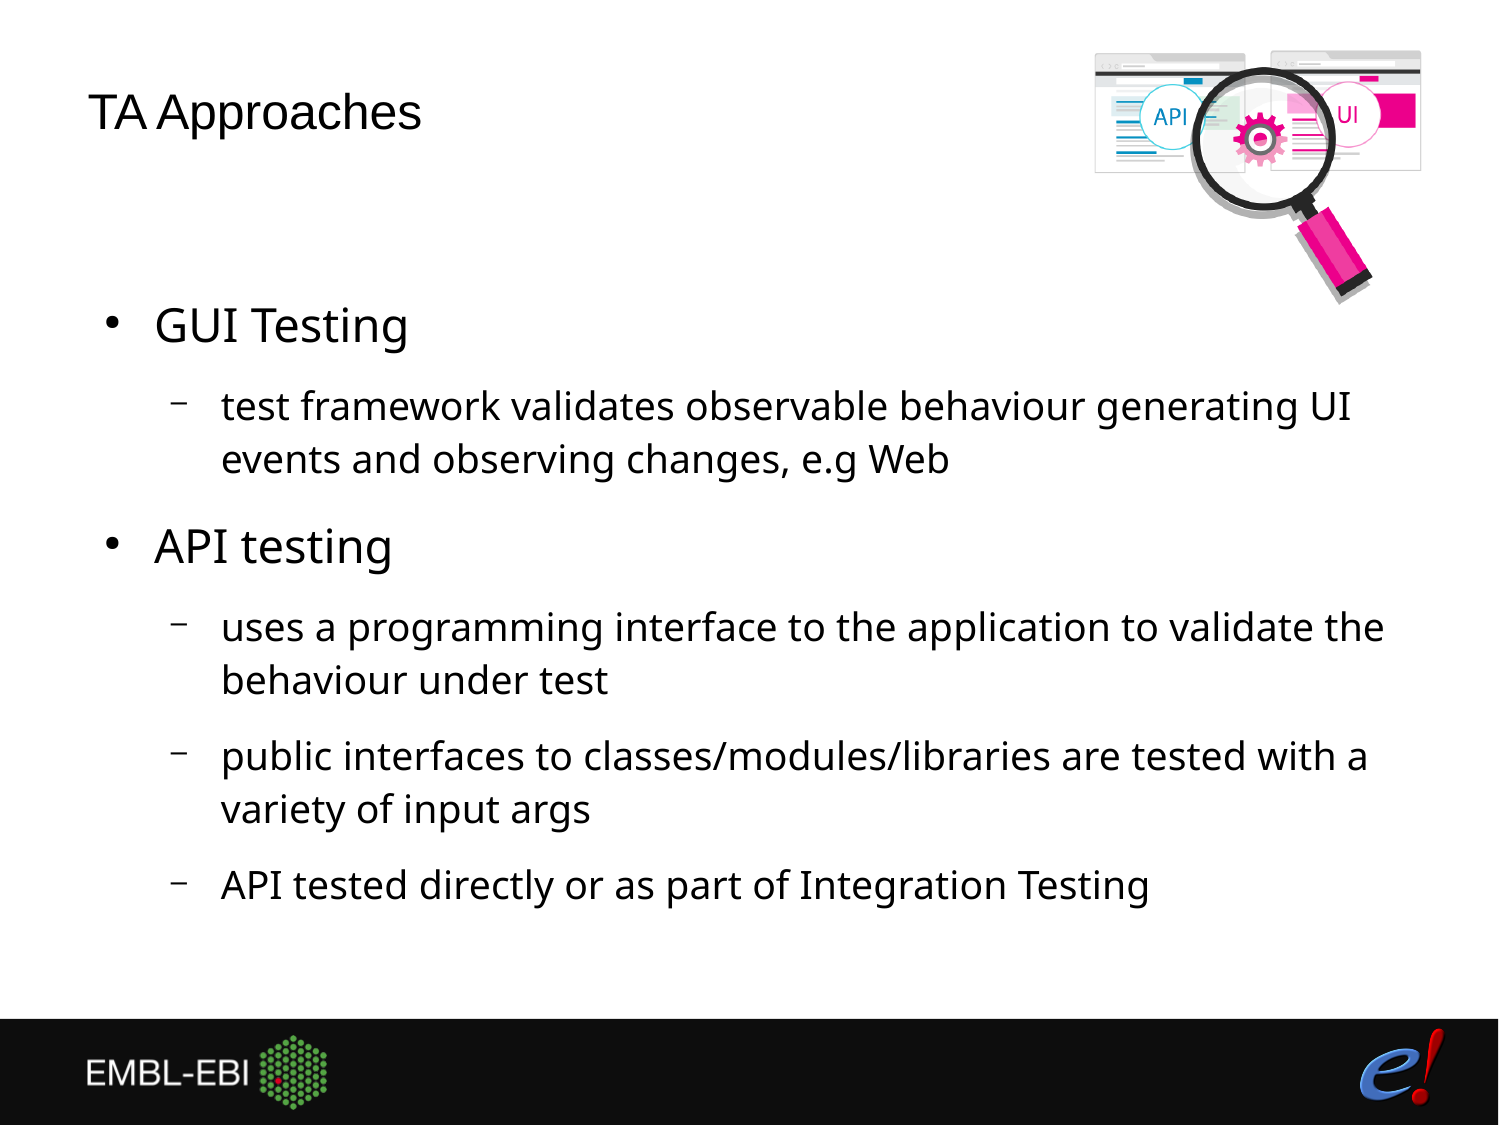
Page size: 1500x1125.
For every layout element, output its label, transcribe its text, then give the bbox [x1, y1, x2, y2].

list GUI Testing test framework validates observable behaviour generating UI events and observing changes, e.g Web API testing uses a programming interface to the application to validate the behaviour under test public interfaces to classes/modules/libraries are tested with a variety of input args API tested directly or as part of Integration Testing [87, 200, 1425, 914]
picture [1357, 1026, 1448, 1112]
title TA Approaches [87, 50, 1051, 175]
picture [1051, 35, 1465, 337]
picture [87, 1035, 327, 1110]
